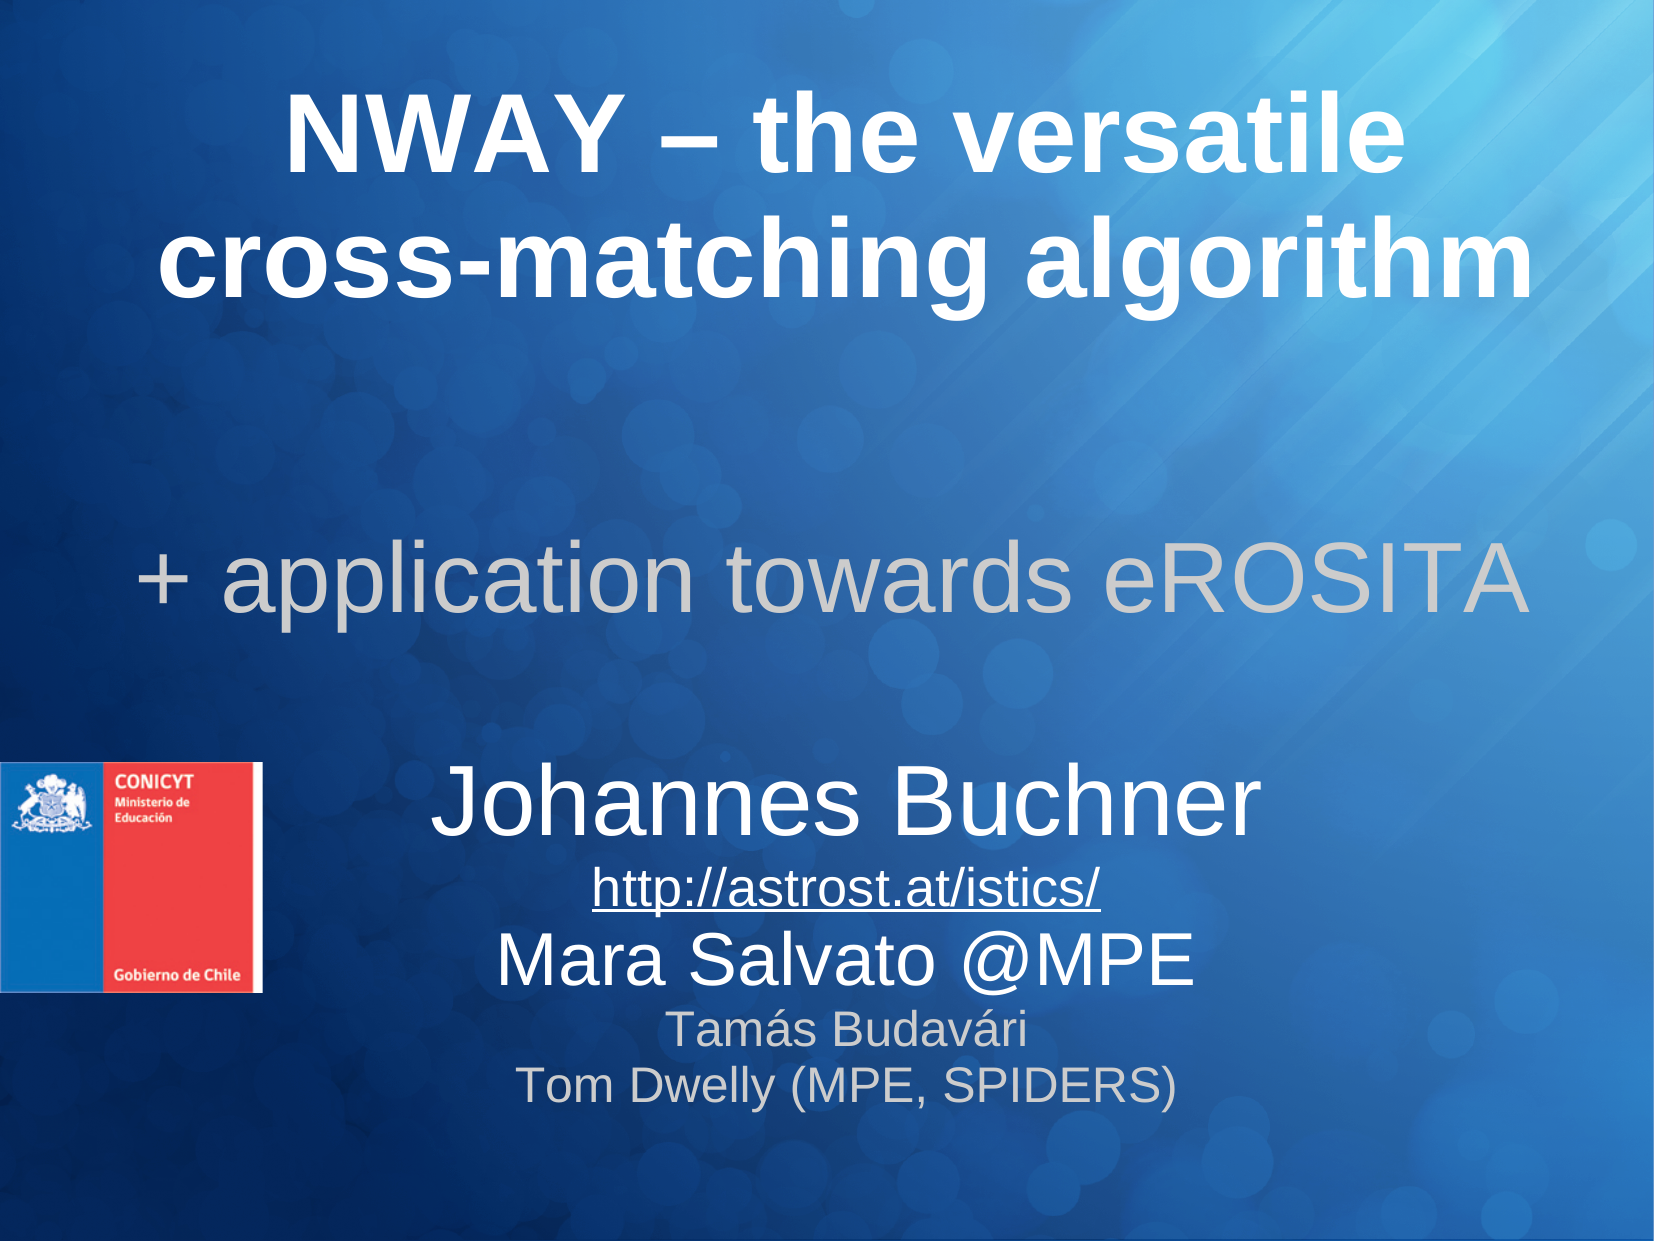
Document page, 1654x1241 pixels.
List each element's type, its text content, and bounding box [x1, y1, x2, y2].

subtitle + application towards eROSITA Johannes Buchner http://astrost.at/istics/ Mara Salvato @MPE Tamás Budavári Tom Dwelly (MPE, SPIDERS) [118, 411, 1576, 1224]
picture [0, 0, 1654, 1241]
title NWAY – the versatile cross-matching algorithm [118, 35, 1576, 358]
